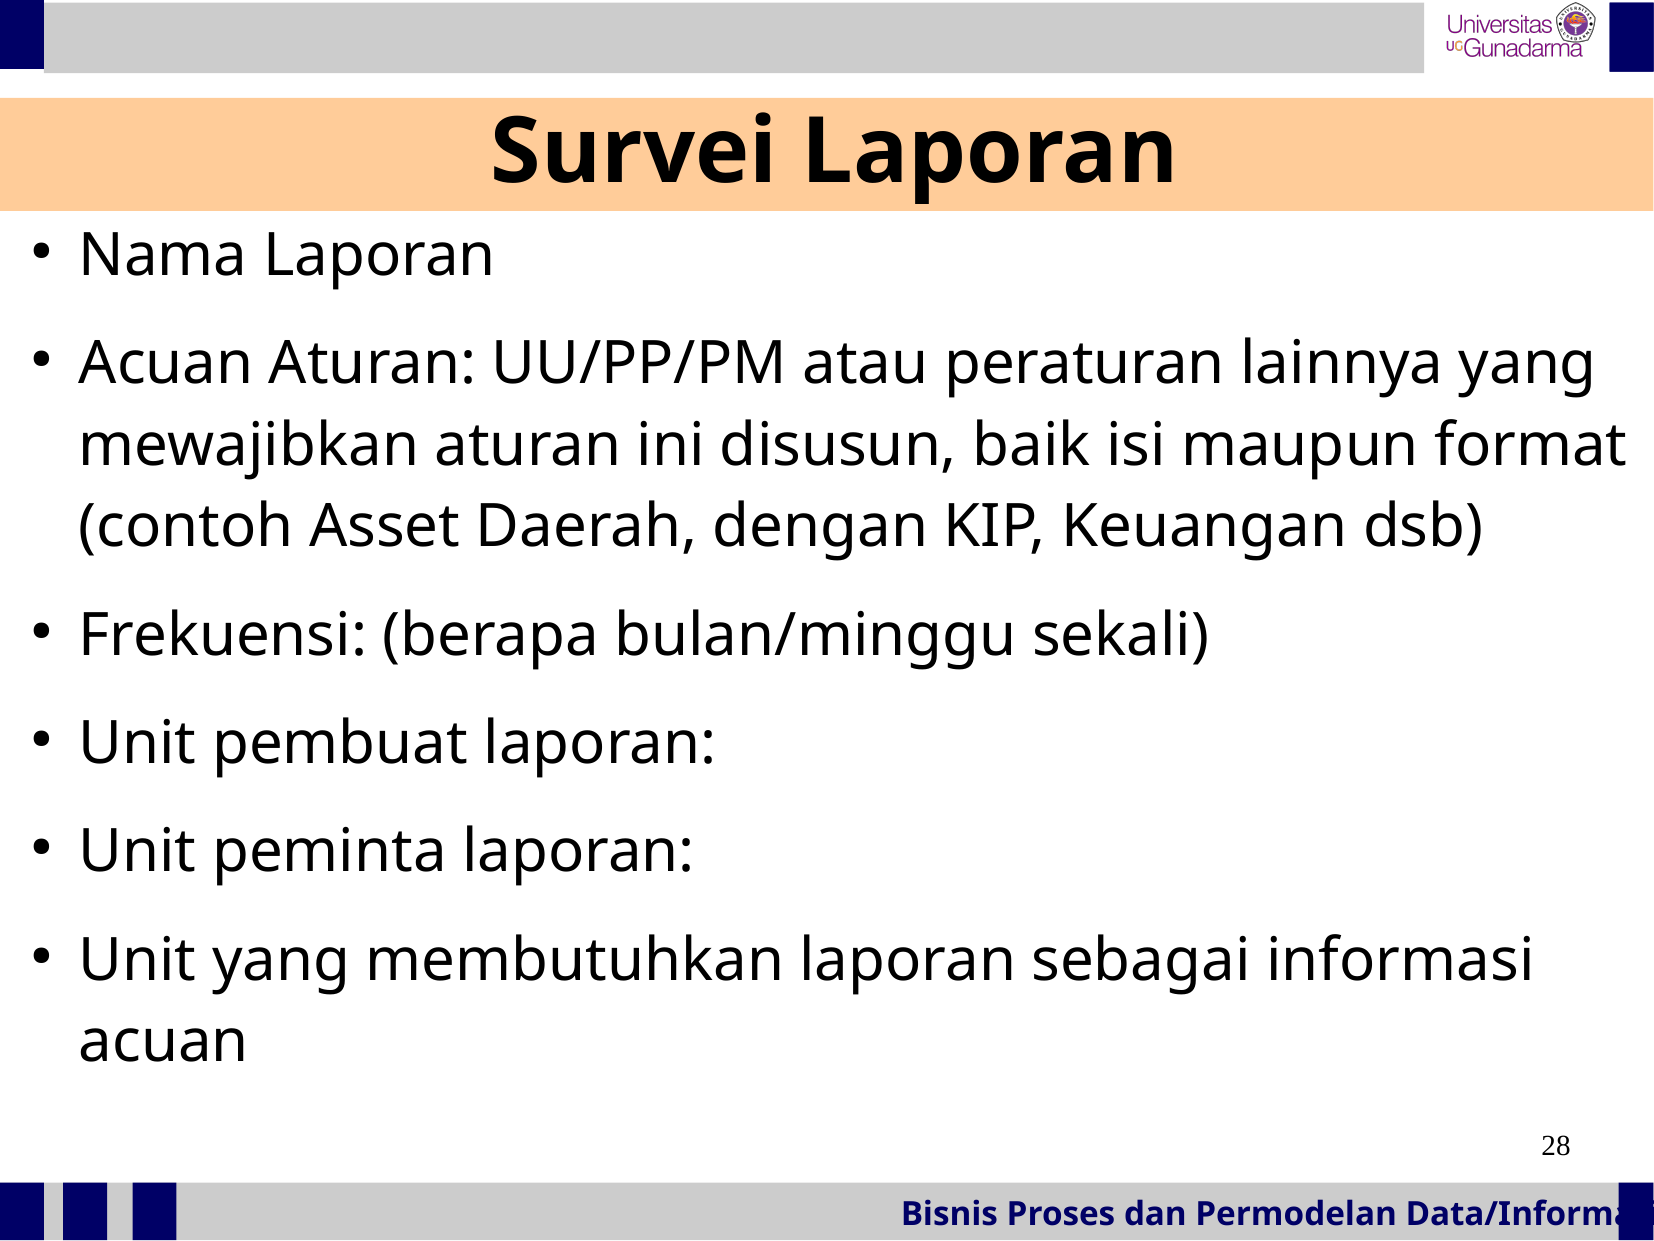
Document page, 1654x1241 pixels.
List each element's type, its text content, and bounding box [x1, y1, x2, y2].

list Nama Laporan Acuan Aturan: UU/PP/PM atau peraturan lainnya yang mewajibkan aturan ini disusun, baik isi maupun format (contoh Asset Daerah, dengan KIP, Keuangan dsb) Frekuensi: (berapa bulan/minggu sekali) Unit pembuat laporan: Unit peminta laporan: Unit yang membutuhkan laporan sebagai informasi acuan [14, 210, 1630, 1171]
text_box [0, 97, 78, 211]
picture [1437, 2, 1610, 62]
text_box [1592, 97, 1654, 211]
title Survei Laporan [78, 84, 1592, 210]
